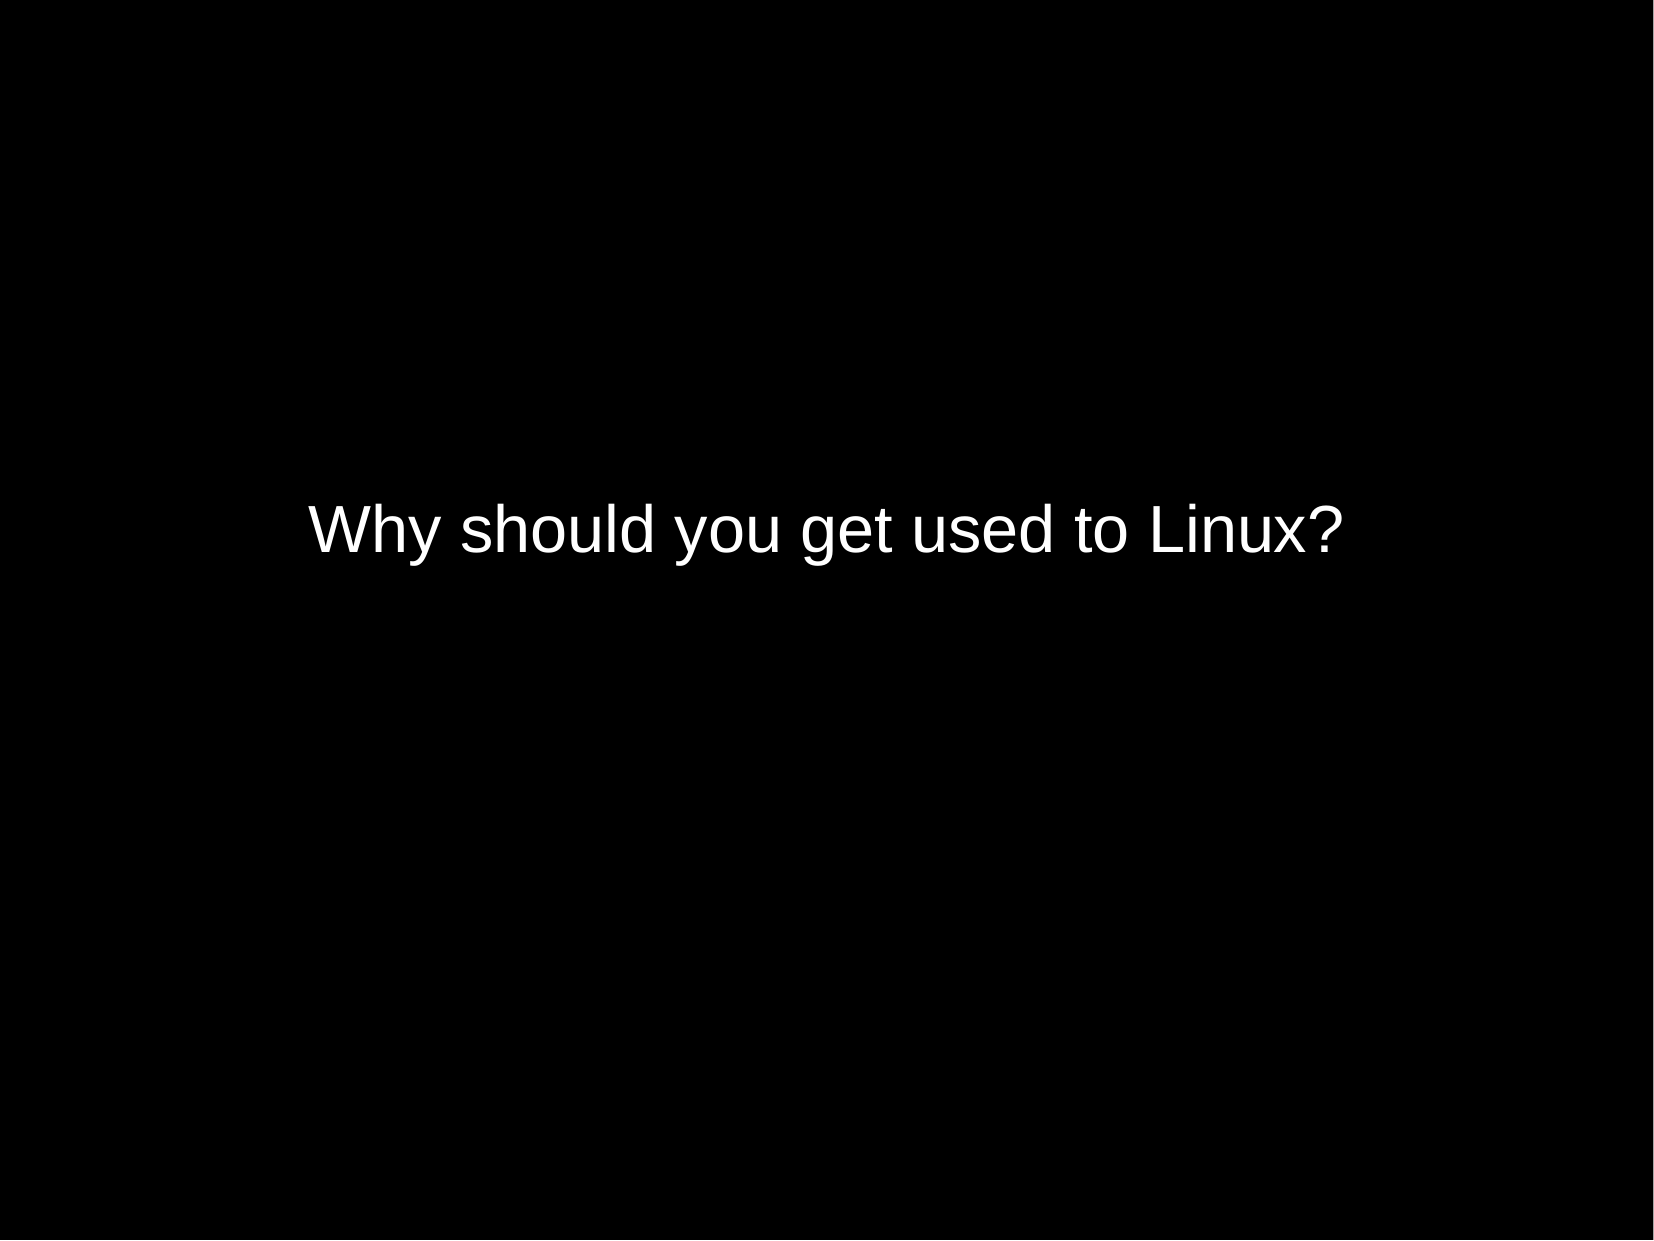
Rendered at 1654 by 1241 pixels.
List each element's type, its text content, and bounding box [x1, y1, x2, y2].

subtitle Why should you get used to Linux? [82, 49, 1571, 1010]
